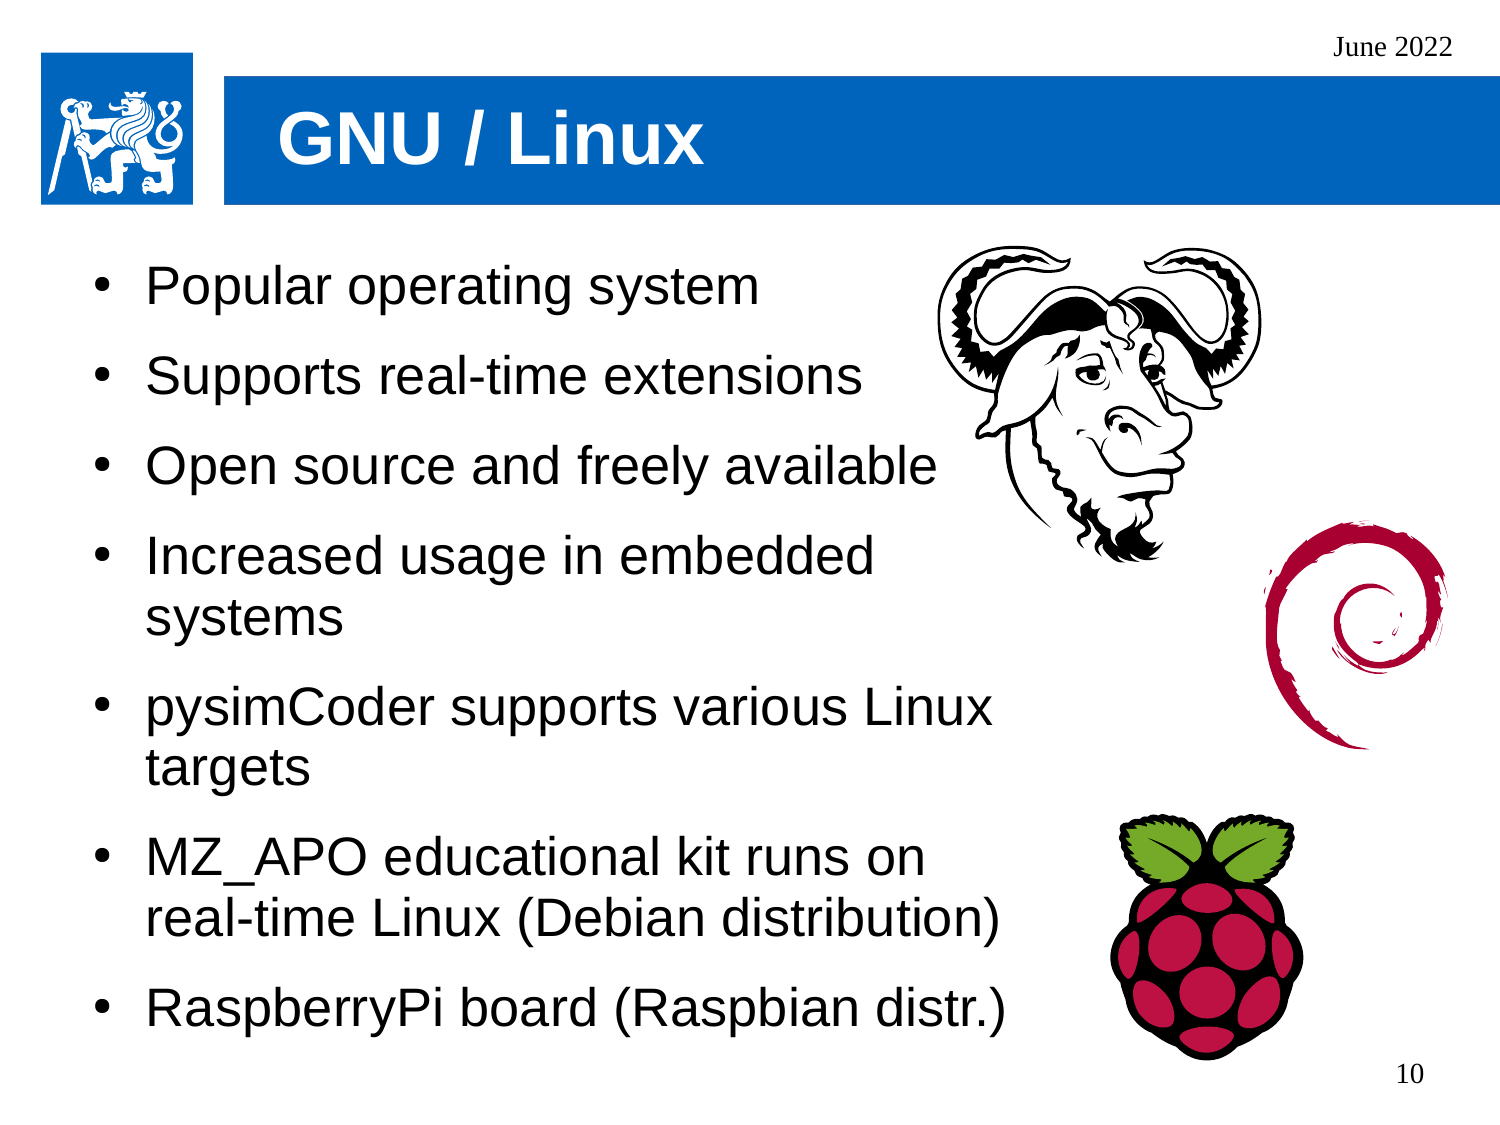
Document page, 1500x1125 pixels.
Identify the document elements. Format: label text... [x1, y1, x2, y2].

title GNU / Linux [277, 44, 1500, 181]
picture [1107, 813, 1305, 1062]
list Popular operating system Supports real-time extensions Open source and freely available Increased usage in embedded systems pysimCoder supports various Linux targets MZ_APO educational kit runs on real-time Linux (Debian distribution) RaspberryPi board (Raspbian distr.) [75, 255, 1051, 1088]
picture [937, 245, 1497, 768]
